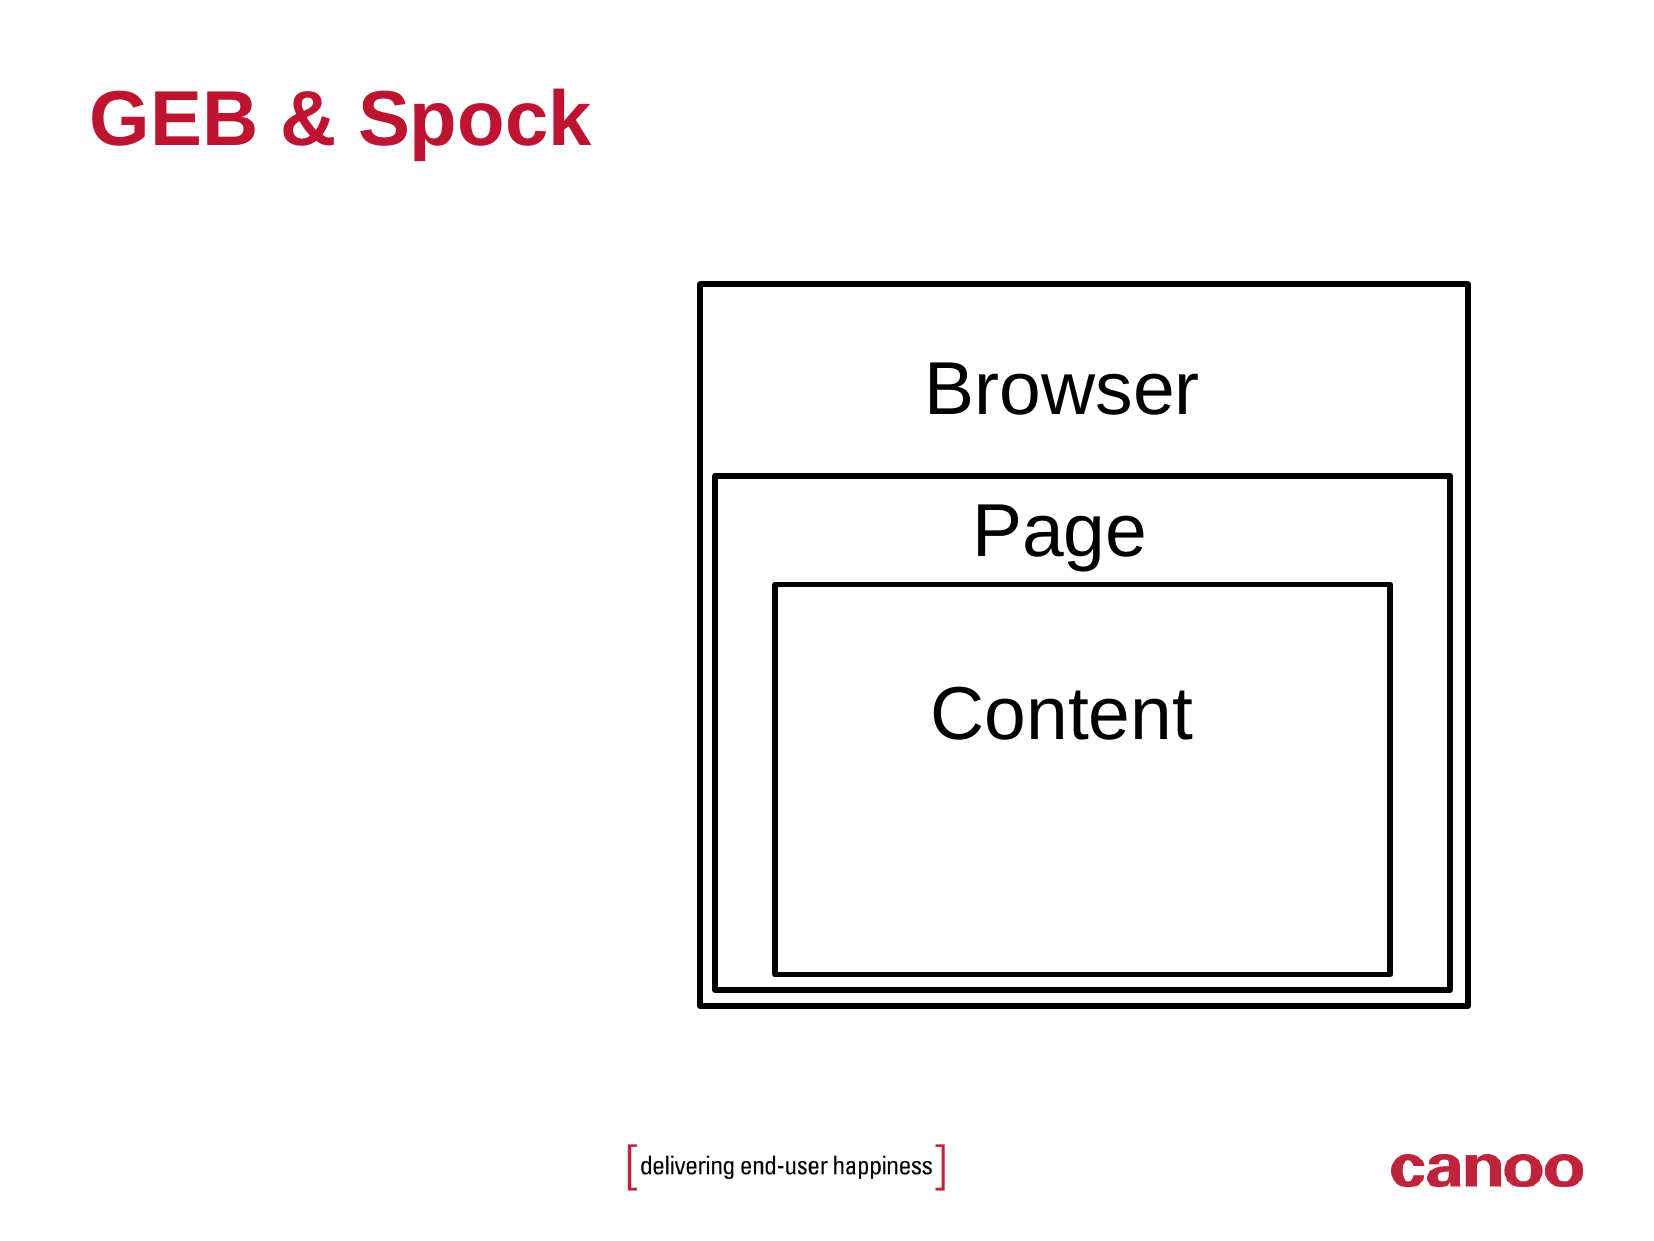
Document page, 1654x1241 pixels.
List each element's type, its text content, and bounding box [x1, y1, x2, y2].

picture [1391, 1154, 1583, 1187]
list Page [957, 479, 1288, 582]
list Browser [909, 332, 1241, 440]
title GEB & Spock [75, 60, 1591, 181]
picture [621, 1140, 951, 1194]
list Content [915, 656, 1247, 765]
